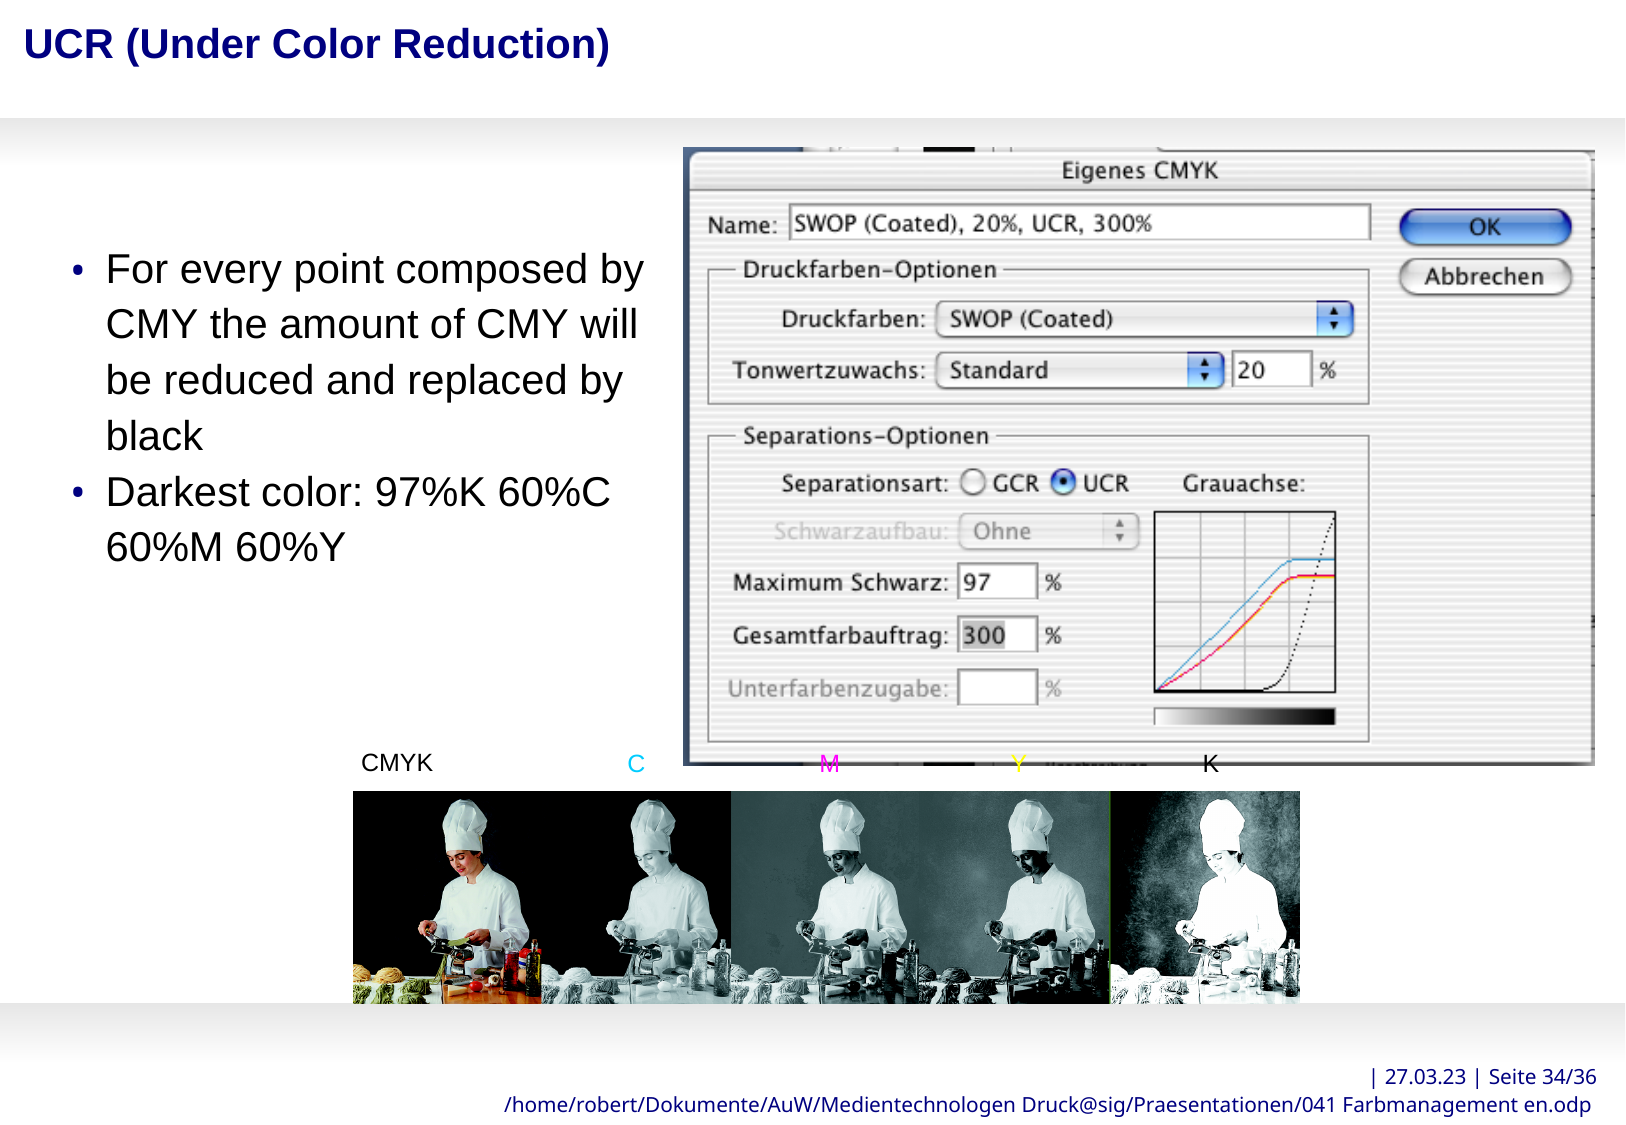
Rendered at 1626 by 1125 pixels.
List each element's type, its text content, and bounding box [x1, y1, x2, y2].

title UCR (Under Color Reduction) [23, 11, 1600, 130]
text_box CMYK [361, 749, 434, 786]
picture [683, 147, 1595, 766]
text_box K [1202, 749, 1220, 786]
text_box C [627, 749, 646, 786]
text_box M [819, 749, 841, 786]
list For every point composed by CMY the amount of CMY will be reduced and replaced by black Darkest color: 97%K 60%C 60%M 60%Y [23, 236, 680, 789]
picture [353, 791, 1300, 1004]
text_box Y [1010, 749, 1028, 786]
